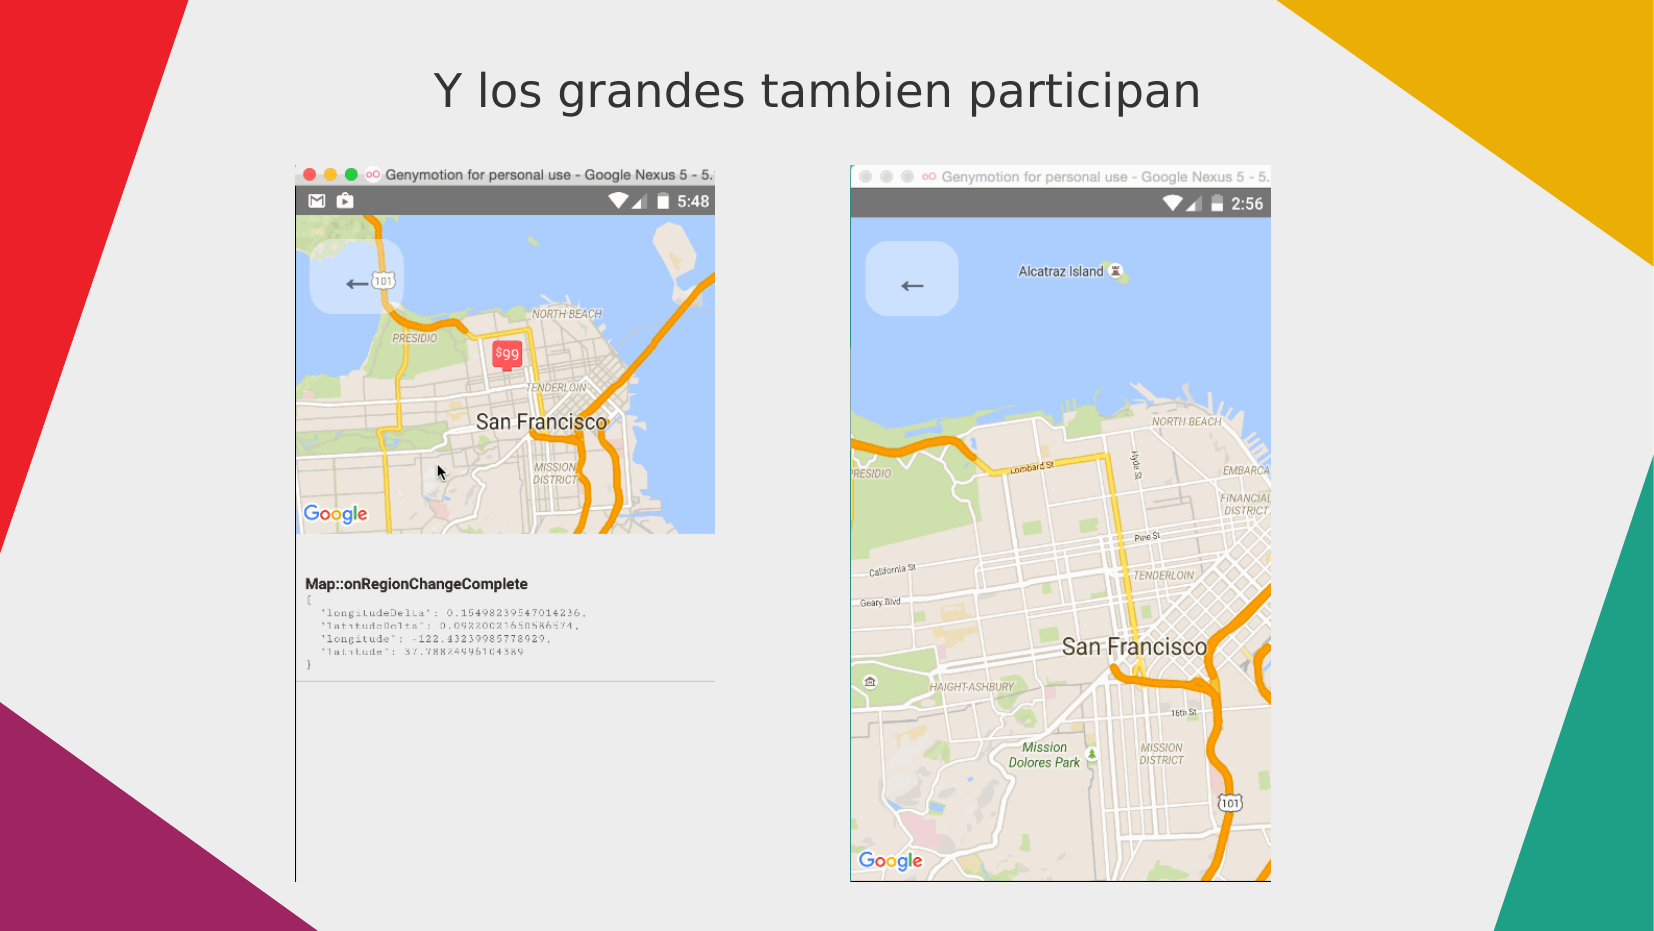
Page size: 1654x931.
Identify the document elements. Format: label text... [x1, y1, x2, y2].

title Y los grandes tambien participan [106, 17, 1531, 166]
picture [850, 165, 1271, 882]
picture [295, 165, 715, 882]
